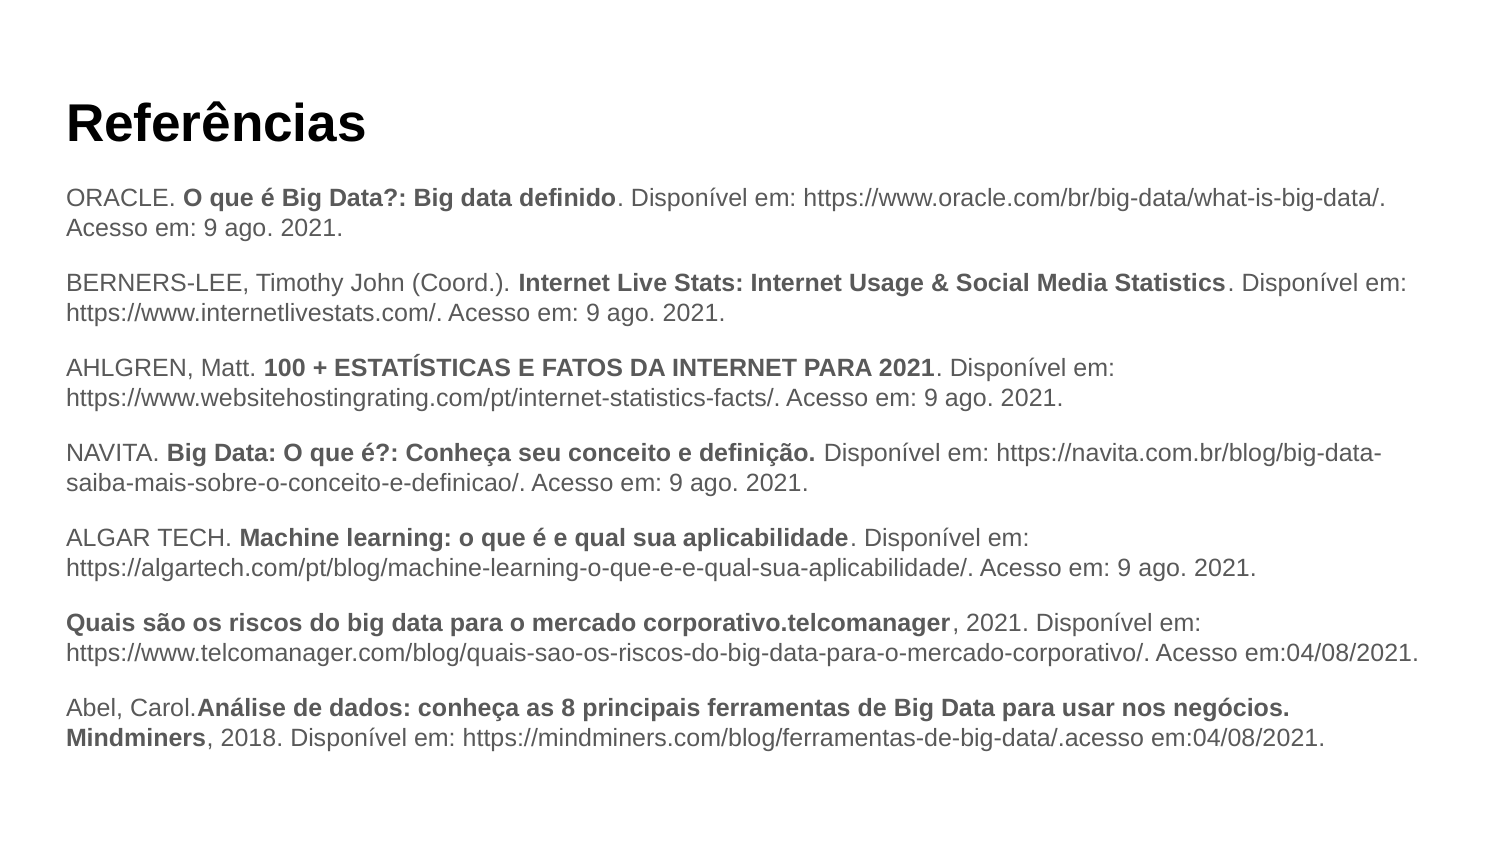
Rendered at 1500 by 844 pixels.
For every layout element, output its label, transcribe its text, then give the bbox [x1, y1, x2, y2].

list ORACLE. O que é Big Data?: Big data definido. Disponível em: https://www.oracle.com/br/big-data/what-is-big-data/. Acesso em: 9 ago. 2021. BERNERS-LEE, Timothy John (Coord.). Internet Live Stats: Internet Usage & Social Media Statistics. Disponível em: https://www.internetlivestats.com/. Acesso em: 9 ago. 2021. AHLGREN, Matt. 100 + ESTATÍSTICAS E FATOS DA INTERNET PARA 2021. Disponível em: https://www.websitehostingrating.com/pt/internet-statistics-facts/. Acesso em: 9 ago. 2021. NAVITA. Big Data: O que é?: Conheça seu conceito e definição. Disponível em: https://navita.com.br/blog/big-data-saiba-mais-sobre-o-conceito-e-definicao/. Acesso em: 9 ago. 2021. ALGAR TECH. Machine learning: o que é e qual sua aplicabilidade. Disponível em: https://algartech.com/pt/blog/machine-learning-o-que-e-e-qual-sua-aplicabilidade/. Acesso em: 9 ago. 2021. Quais são os riscos do big data para o mercado corporativo.telcomanager, 2021. Disponível em: https://www.telcomanager.com/blog/quais-sao-os-riscos-do-big-data-para-o-mercado-corporativo/. Acesso em:04/08/2021. Abel, Carol.Análise de dados: conheça as 8 principais ferramentas de Big Data para usar nos negócios. Mindminers, 2018. Disponível em: https://mindminers.com/blog/ferramentas-de-big-data/.acesso em:04/08/2021. [51, 166, 1449, 728]
title Referências [51, 72, 1449, 166]
